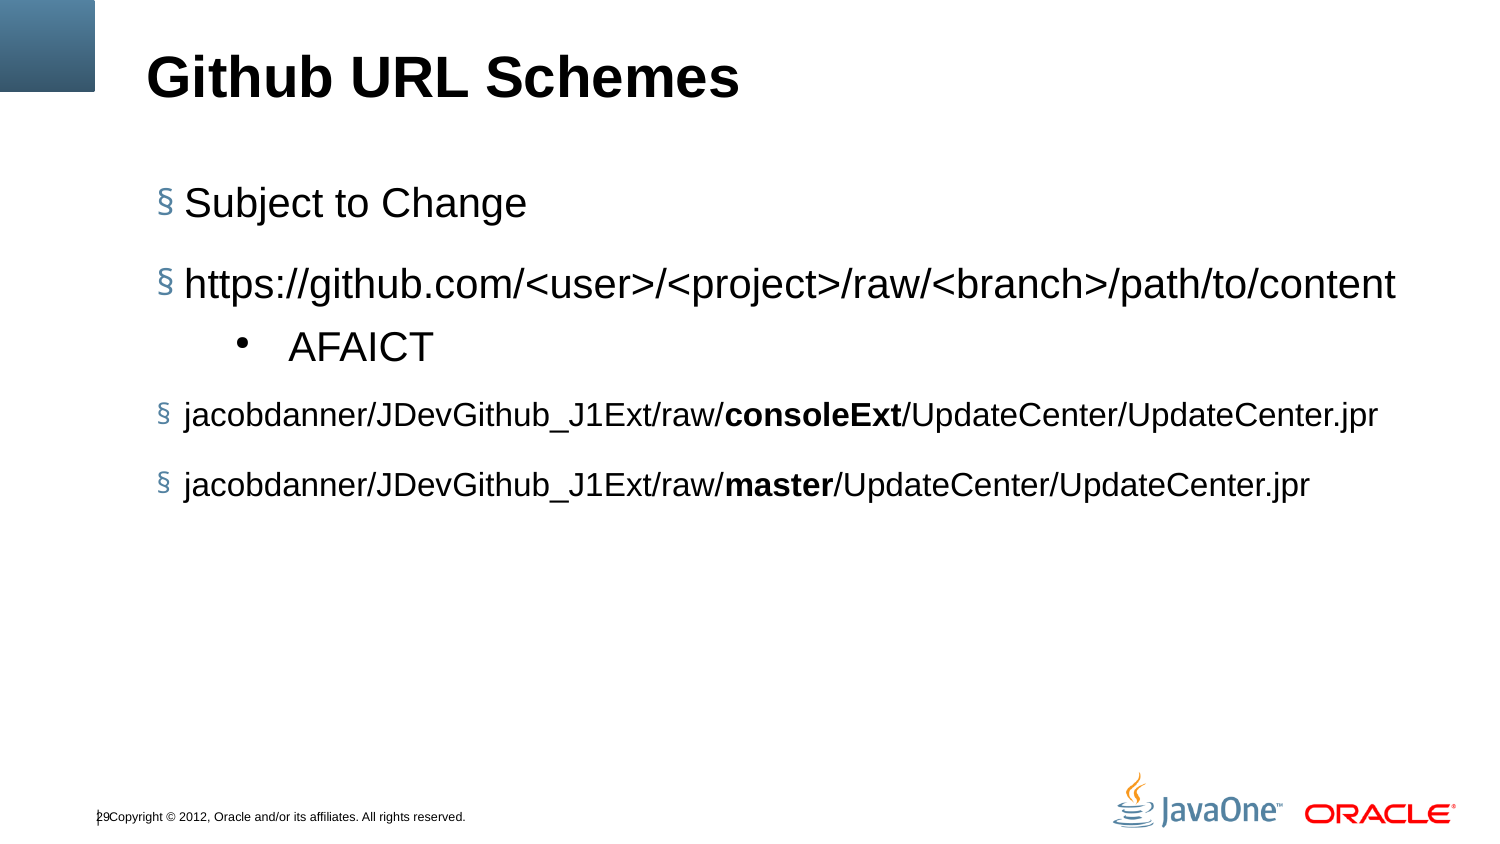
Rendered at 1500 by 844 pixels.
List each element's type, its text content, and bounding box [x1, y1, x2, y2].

list Subject to Change [131, 168, 1482, 219]
title Github URL Schemes [131, 40, 1482, 167]
picture [1095, 754, 1469, 844]
list https://github.com/<user>/<project>/raw/<branch>/path/to/content AFAICT jacobdanner/JDevGithub_J1Ext/raw/consoleExt/UpdateCenter/UpdateCenter.jpr jacobdanner/JDevGithub_J1Ext/raw/master/UpdateCenter/UpdateCenter.jpr [131, 249, 1482, 753]
